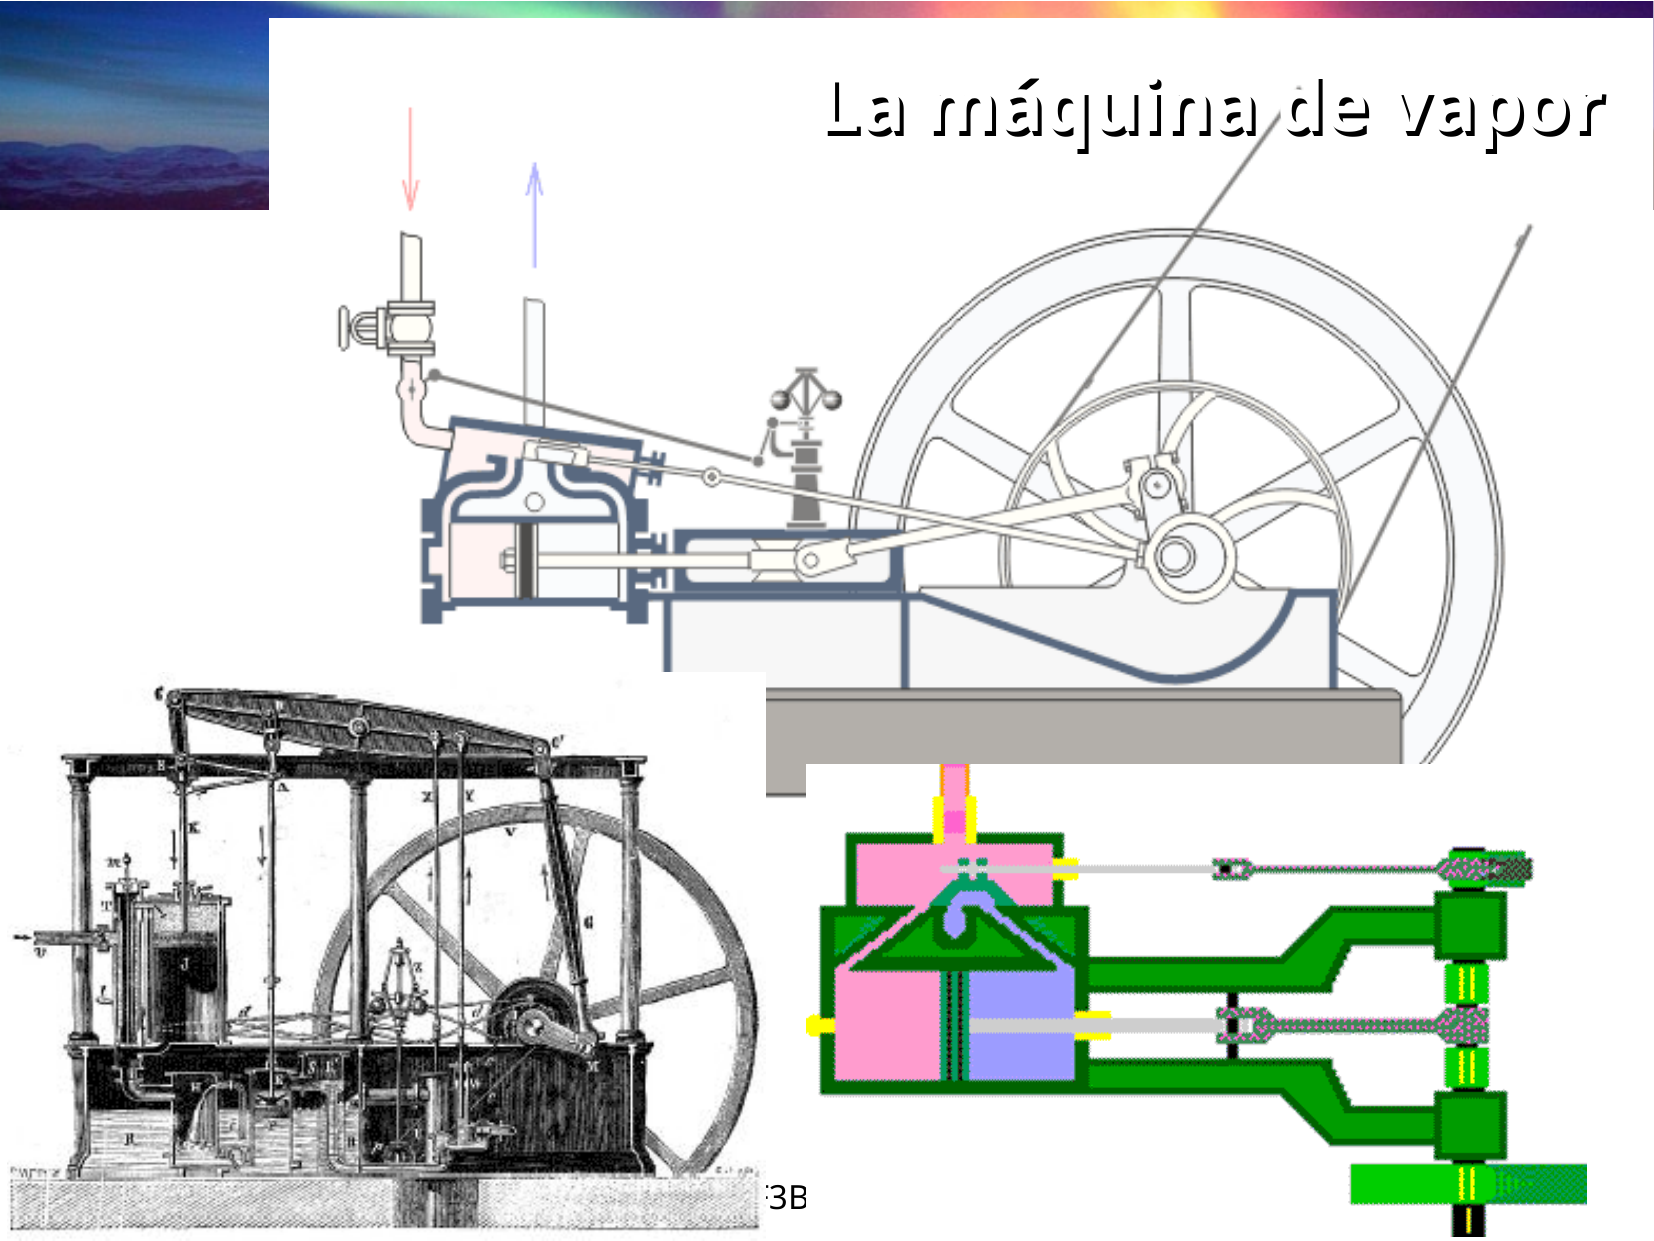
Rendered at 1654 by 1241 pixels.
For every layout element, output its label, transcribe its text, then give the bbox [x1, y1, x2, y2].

title La máquina de vapor [45, 15, 1606, 191]
picture [0, 1, 1654, 1241]
